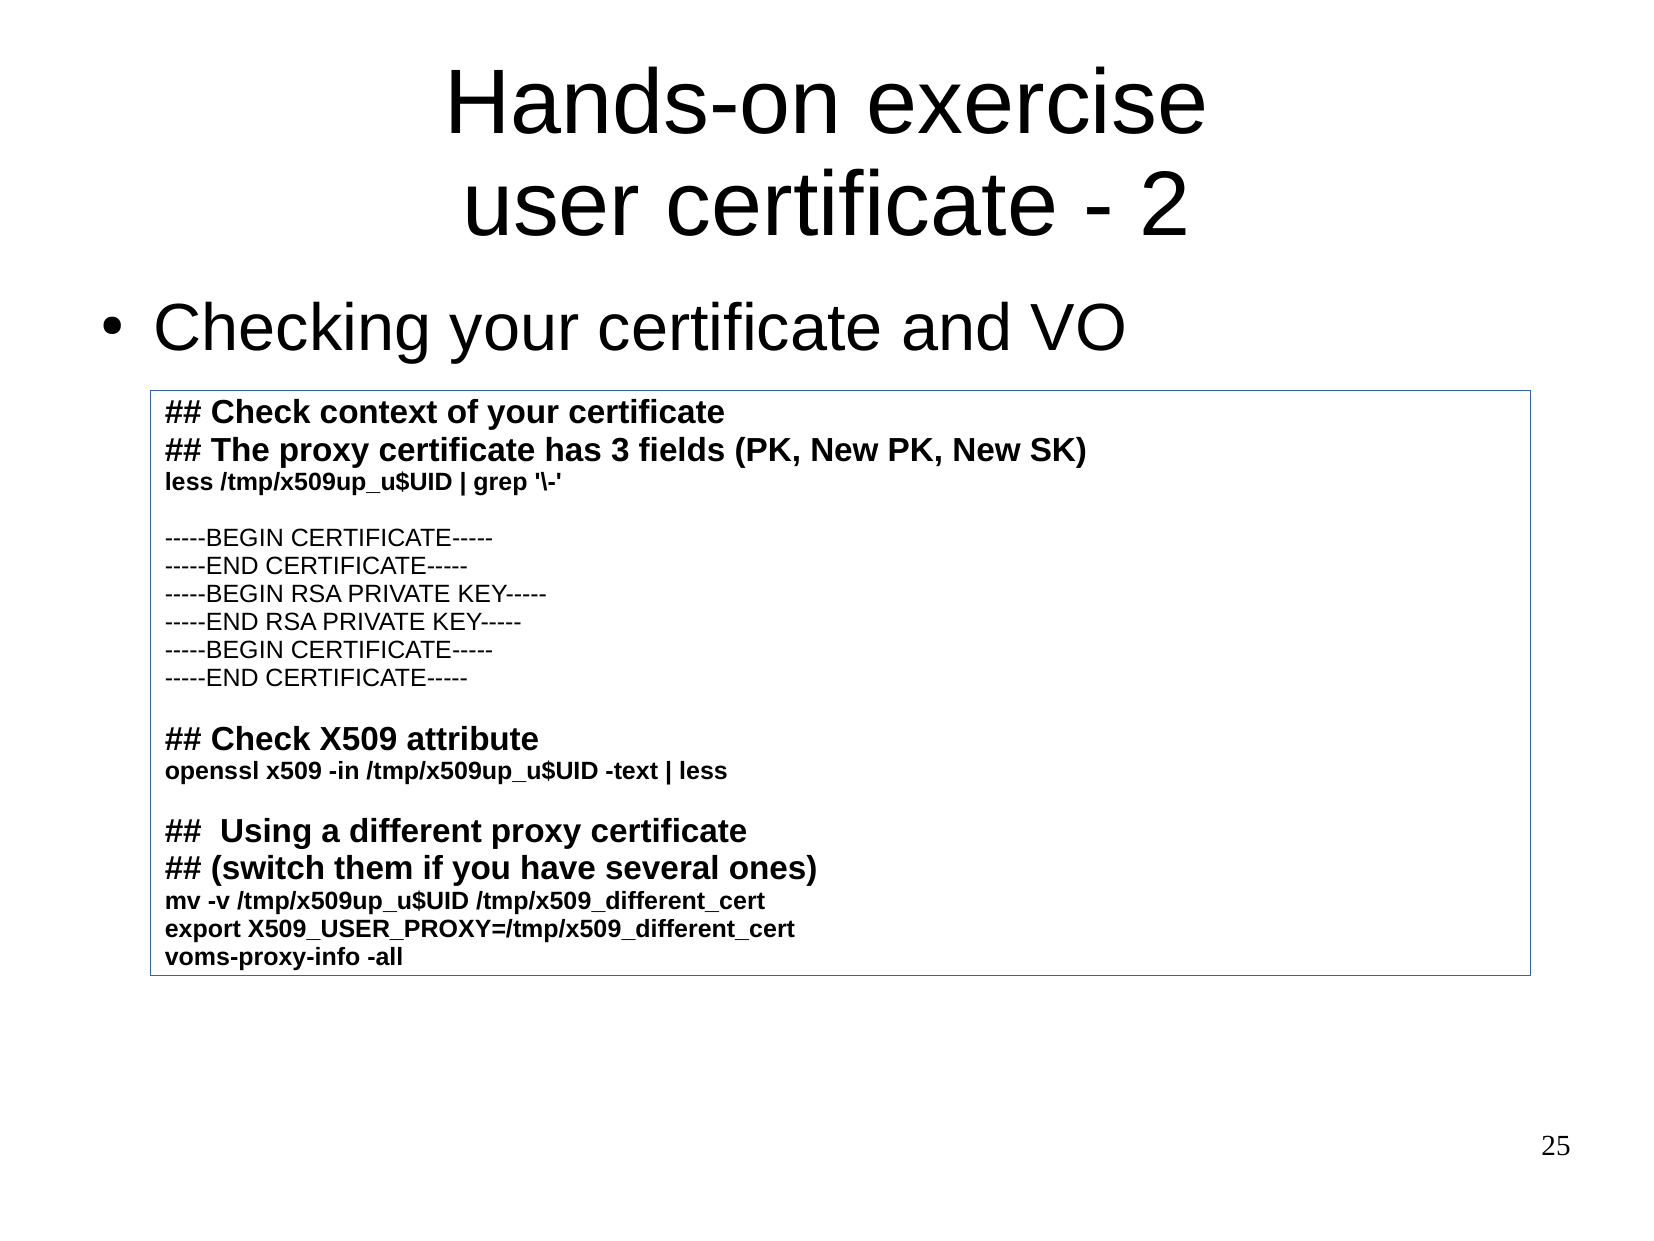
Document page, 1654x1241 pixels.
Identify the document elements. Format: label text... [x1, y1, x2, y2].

text_box ## Check context of your certificate ## The proxy certificate has 3 fields (PK, New PK, New SK) less /tmp/x509up_u$UID | grep '\-' -----BEGIN CERTIFICATE----- -----END CERTIFICATE----- -----BEGIN RSA PRIVATE KEY----- -----END RSA PRIVATE KEY----- -----BEGIN CERTIFICATE----- -----END CERTIFICATE----- ## Check X509 attribute openssl x509 -in /tmp/x509up_u$UID -text | less ## Using a different proxy certificate ## (switch them if you have several ones) mv -v /tmp/x509up_u$UID /tmp/x509_different_cert export X509_USER_PROXY=/tmp/x509_different_cert voms-proxy-info -all [150, 390, 1531, 976]
list Checking your certificate and VO [82, 290, 1571, 1010]
title Hands-on exercise user certificate - 2 [82, 49, 1571, 257]
